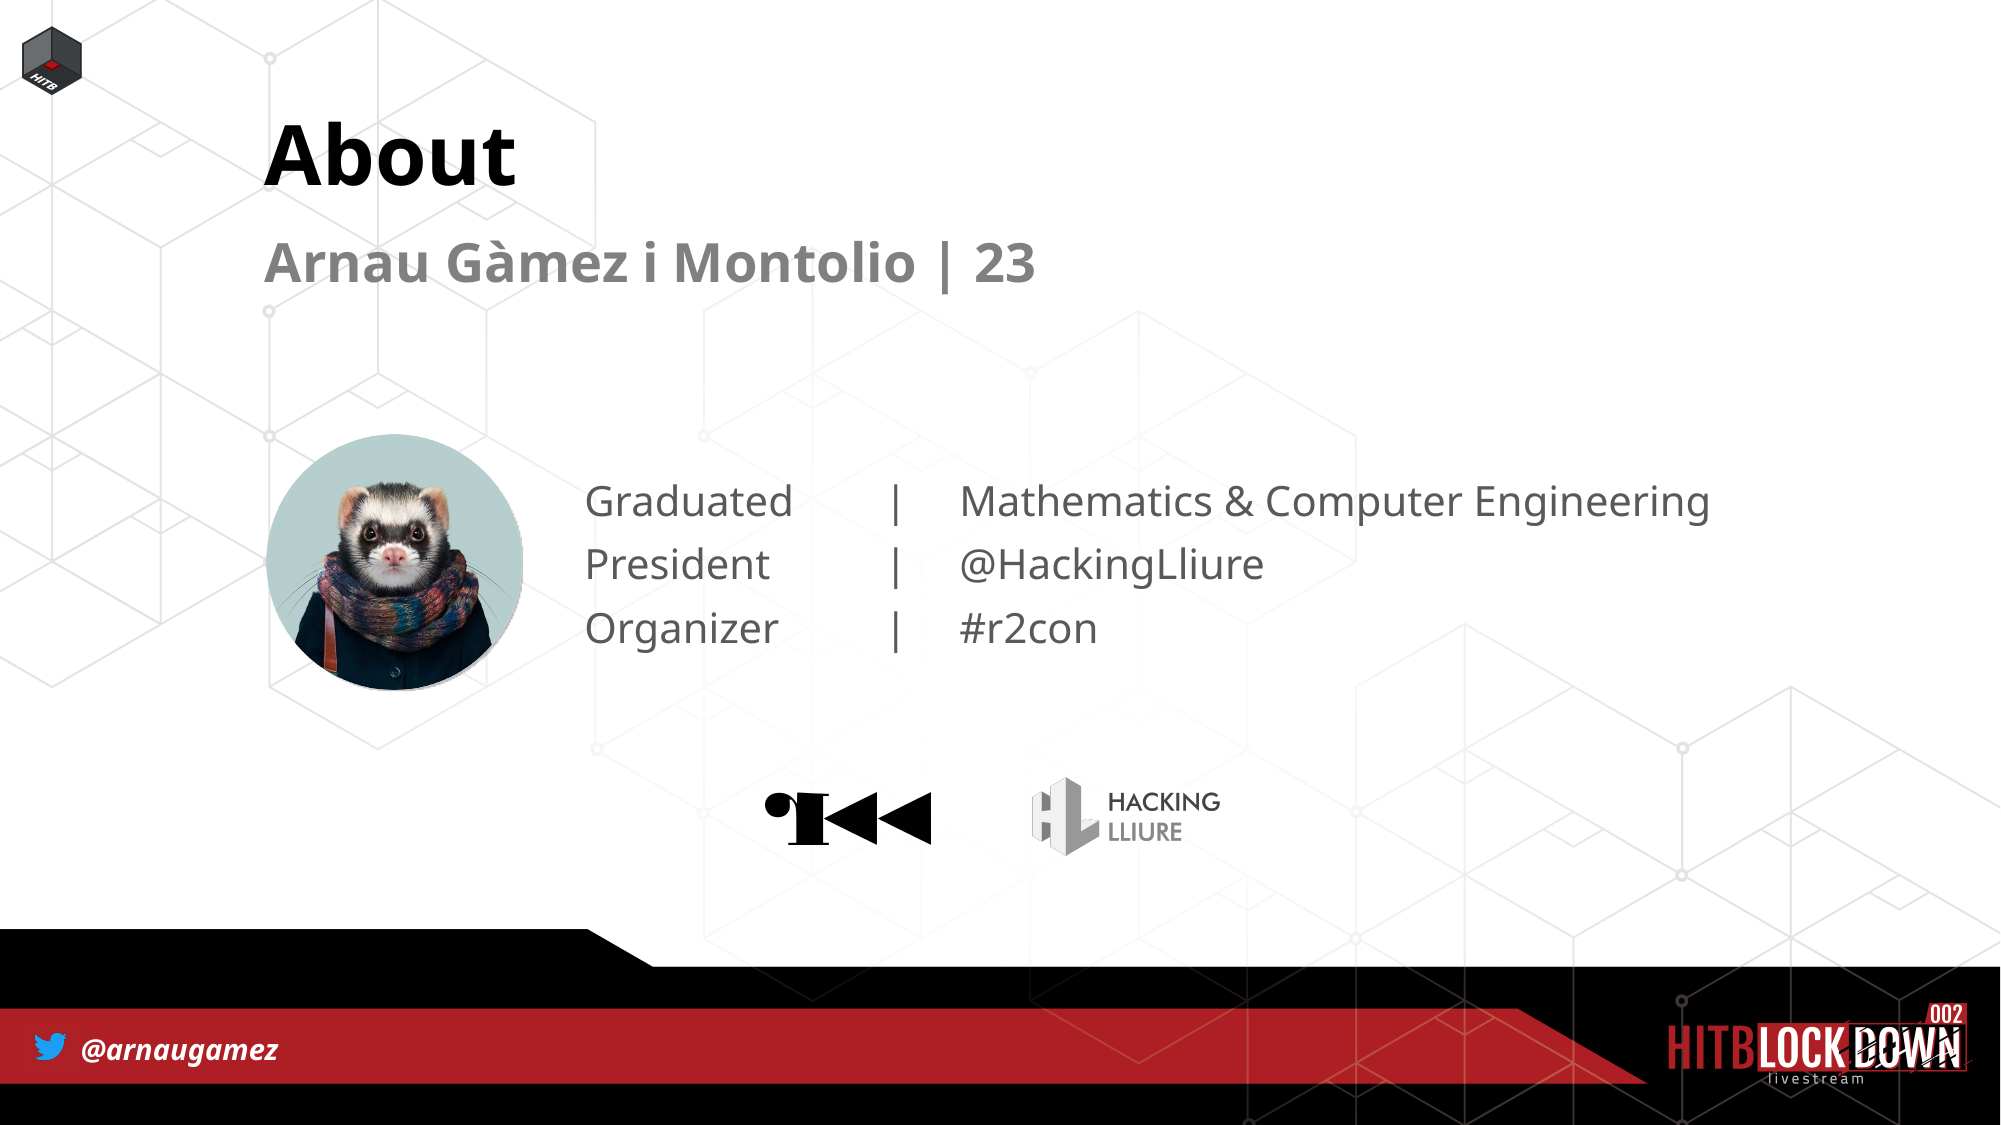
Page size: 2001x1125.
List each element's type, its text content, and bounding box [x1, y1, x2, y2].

picture [0, 0, 2001, 1125]
subtitle Graduated | Mathematics & Computer Engineering President | @HackingLliure Organizer | #r2con [569, 459, 1785, 666]
text_box Arnau Gàmez i Montolio | 23 [249, 227, 1790, 322]
title About [249, 108, 1750, 210]
